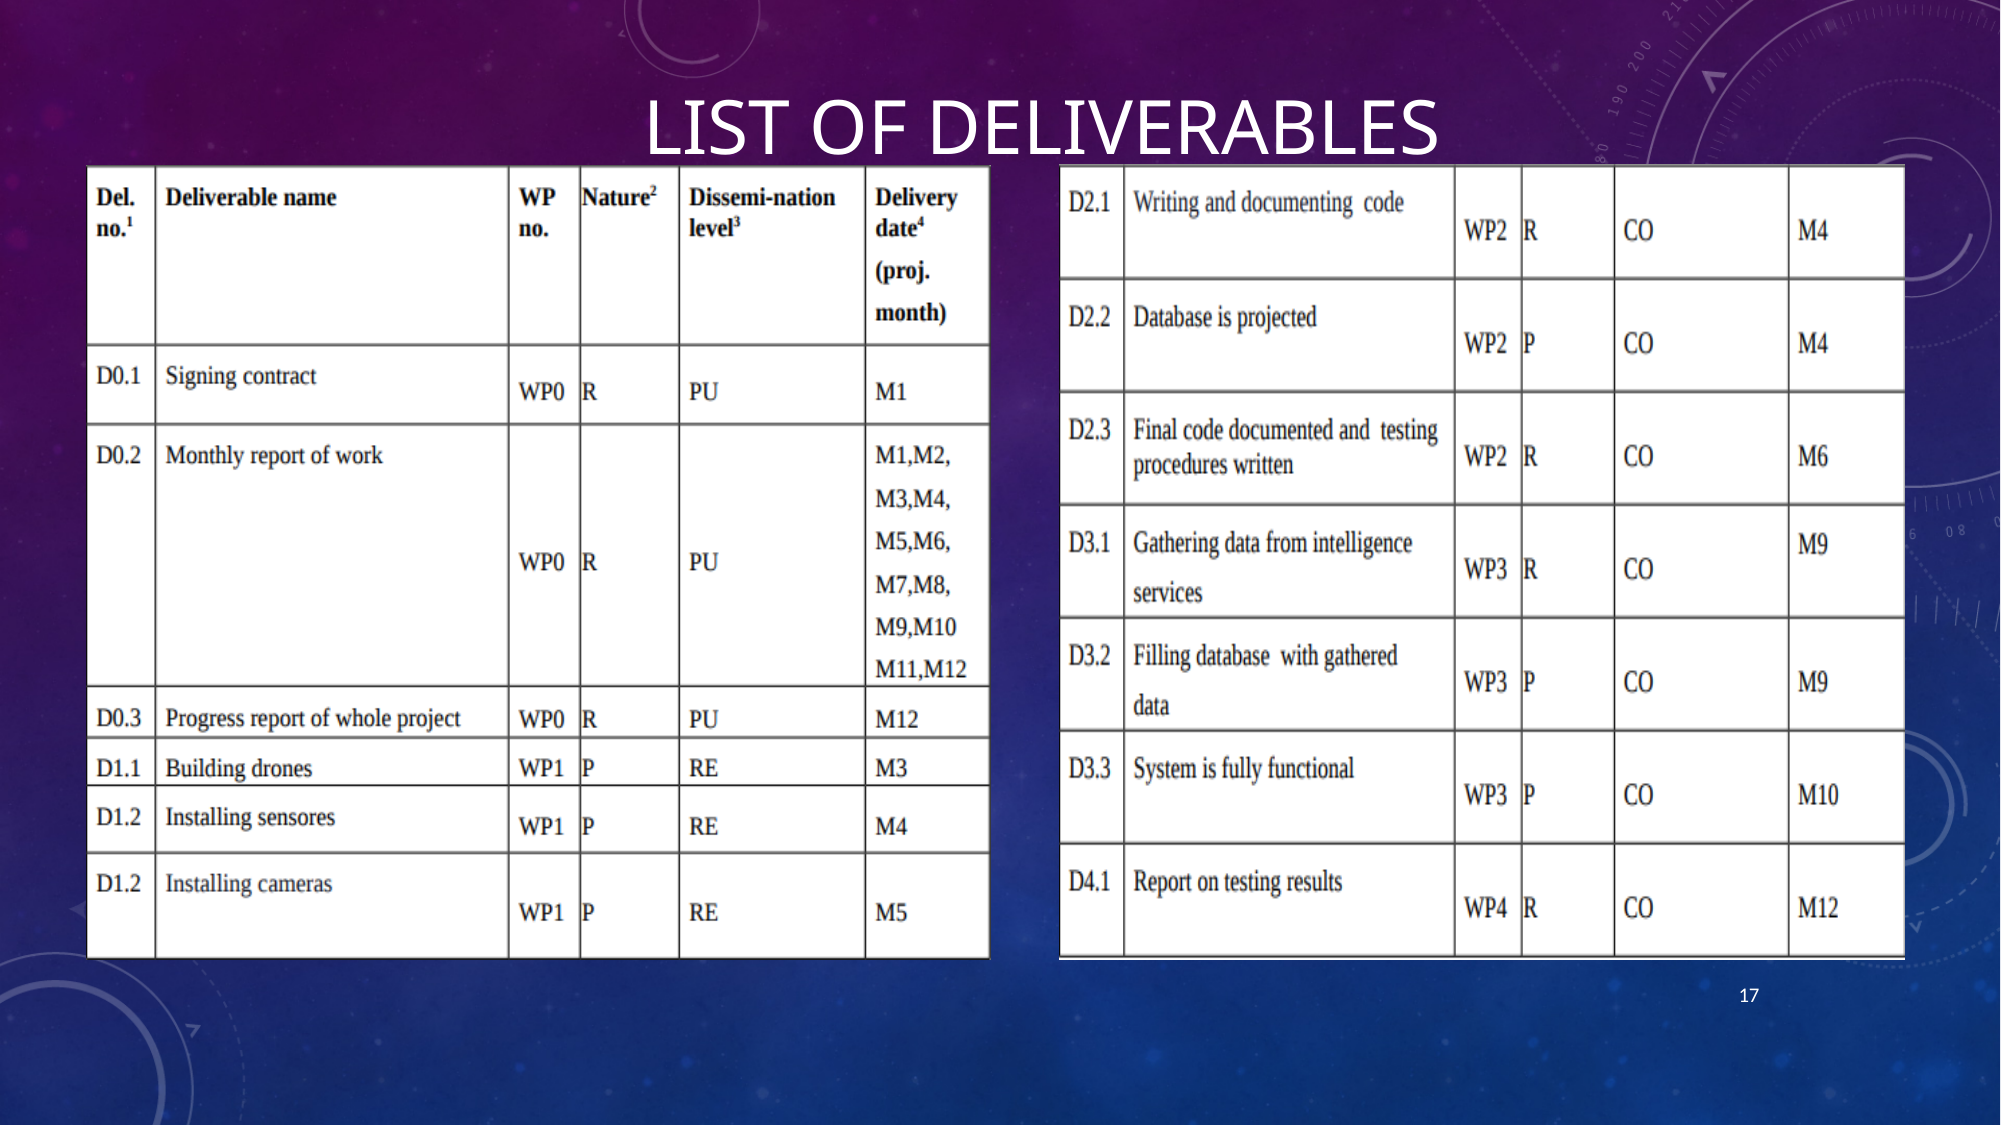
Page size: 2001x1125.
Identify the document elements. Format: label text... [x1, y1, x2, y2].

picture [0, 0, 2001, 1125]
title LIST of Deliverables [628, 4, 2000, 244]
